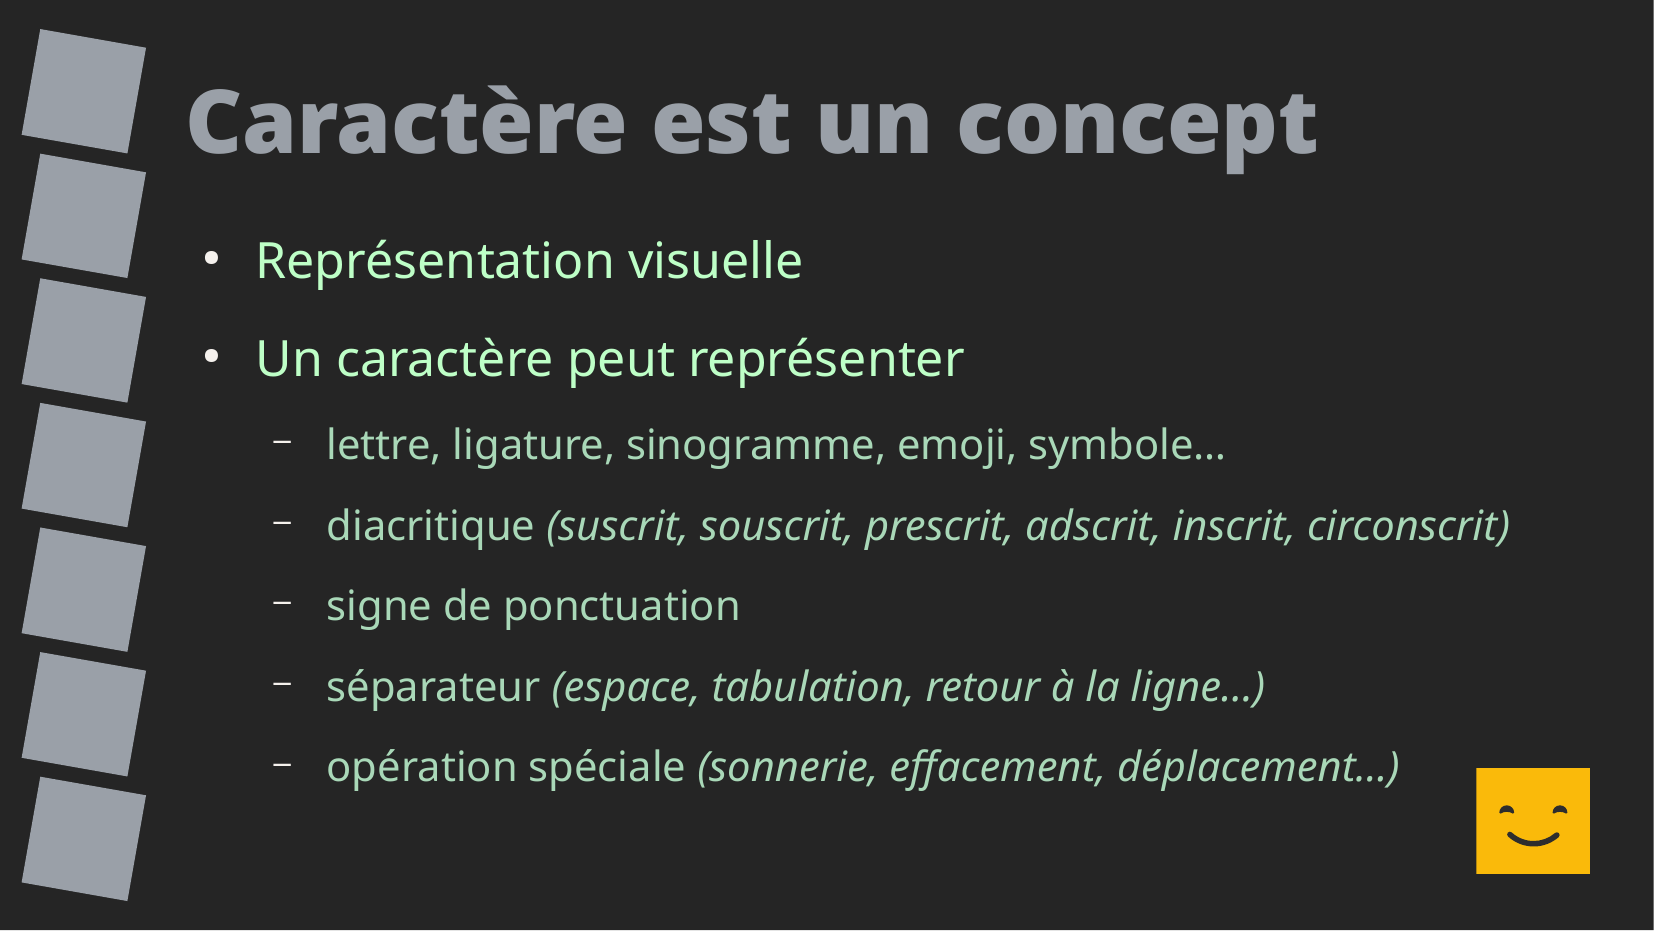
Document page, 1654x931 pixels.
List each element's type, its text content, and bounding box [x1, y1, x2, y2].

picture [1476, 767, 1591, 874]
title Caractère est un concept [184, 59, 1654, 154]
list Représentation visuelle Un caractère peut représenter lettre, ligature, sinogramme, emoji, symbole… diacritique (suscrit, souscrit, prescrit, adscrit, inscrit, circonscrit) signe de ponctuation séparateur (espace, tabulation, retour à la ligne…) opération spéciale (sonnerie, effacement, déplacement…) [184, 225, 1636, 901]
